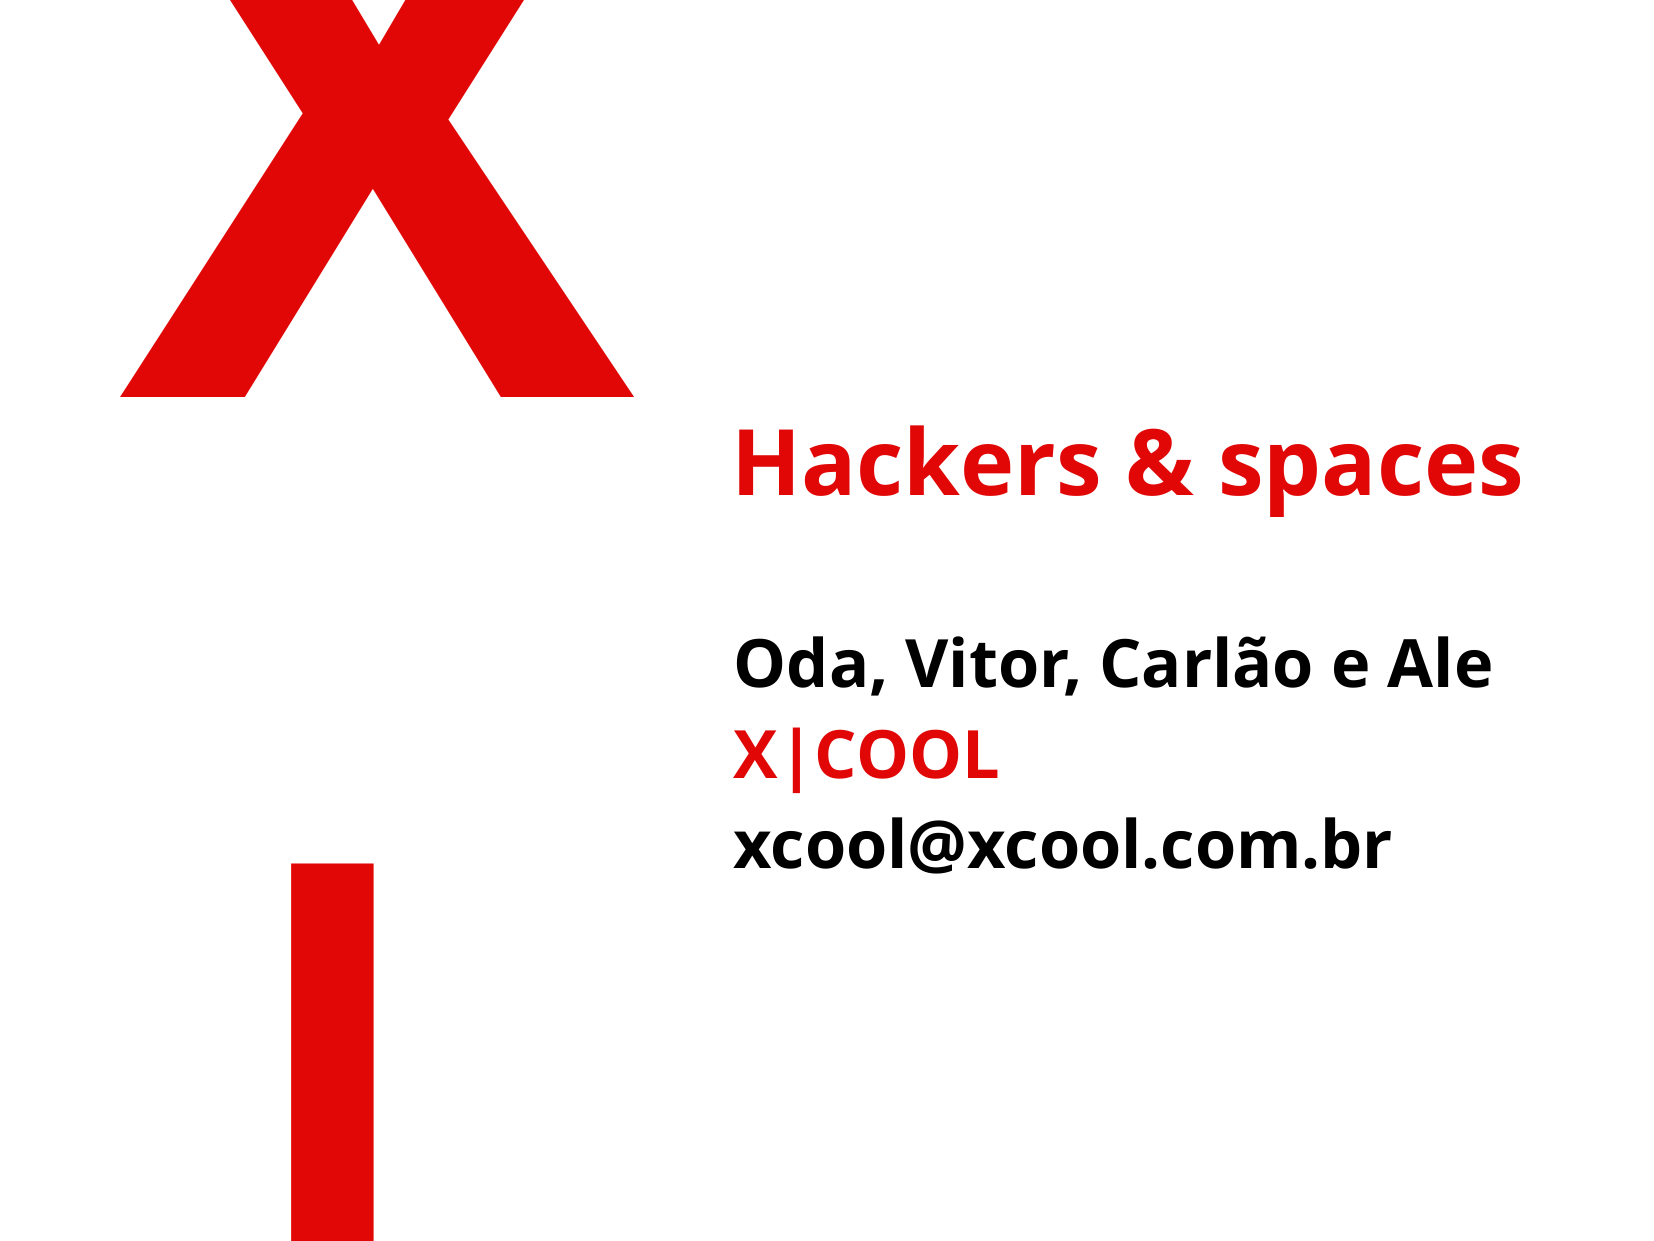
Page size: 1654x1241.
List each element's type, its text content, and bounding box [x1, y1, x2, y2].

title X| [120, 0, 826, 1241]
title Hackers & spaces [826, 356, 1612, 564]
subtitle Oda, Vitor, Carlão e Ale X|COOL xcool@xcool.com.br [826, 572, 1630, 932]
